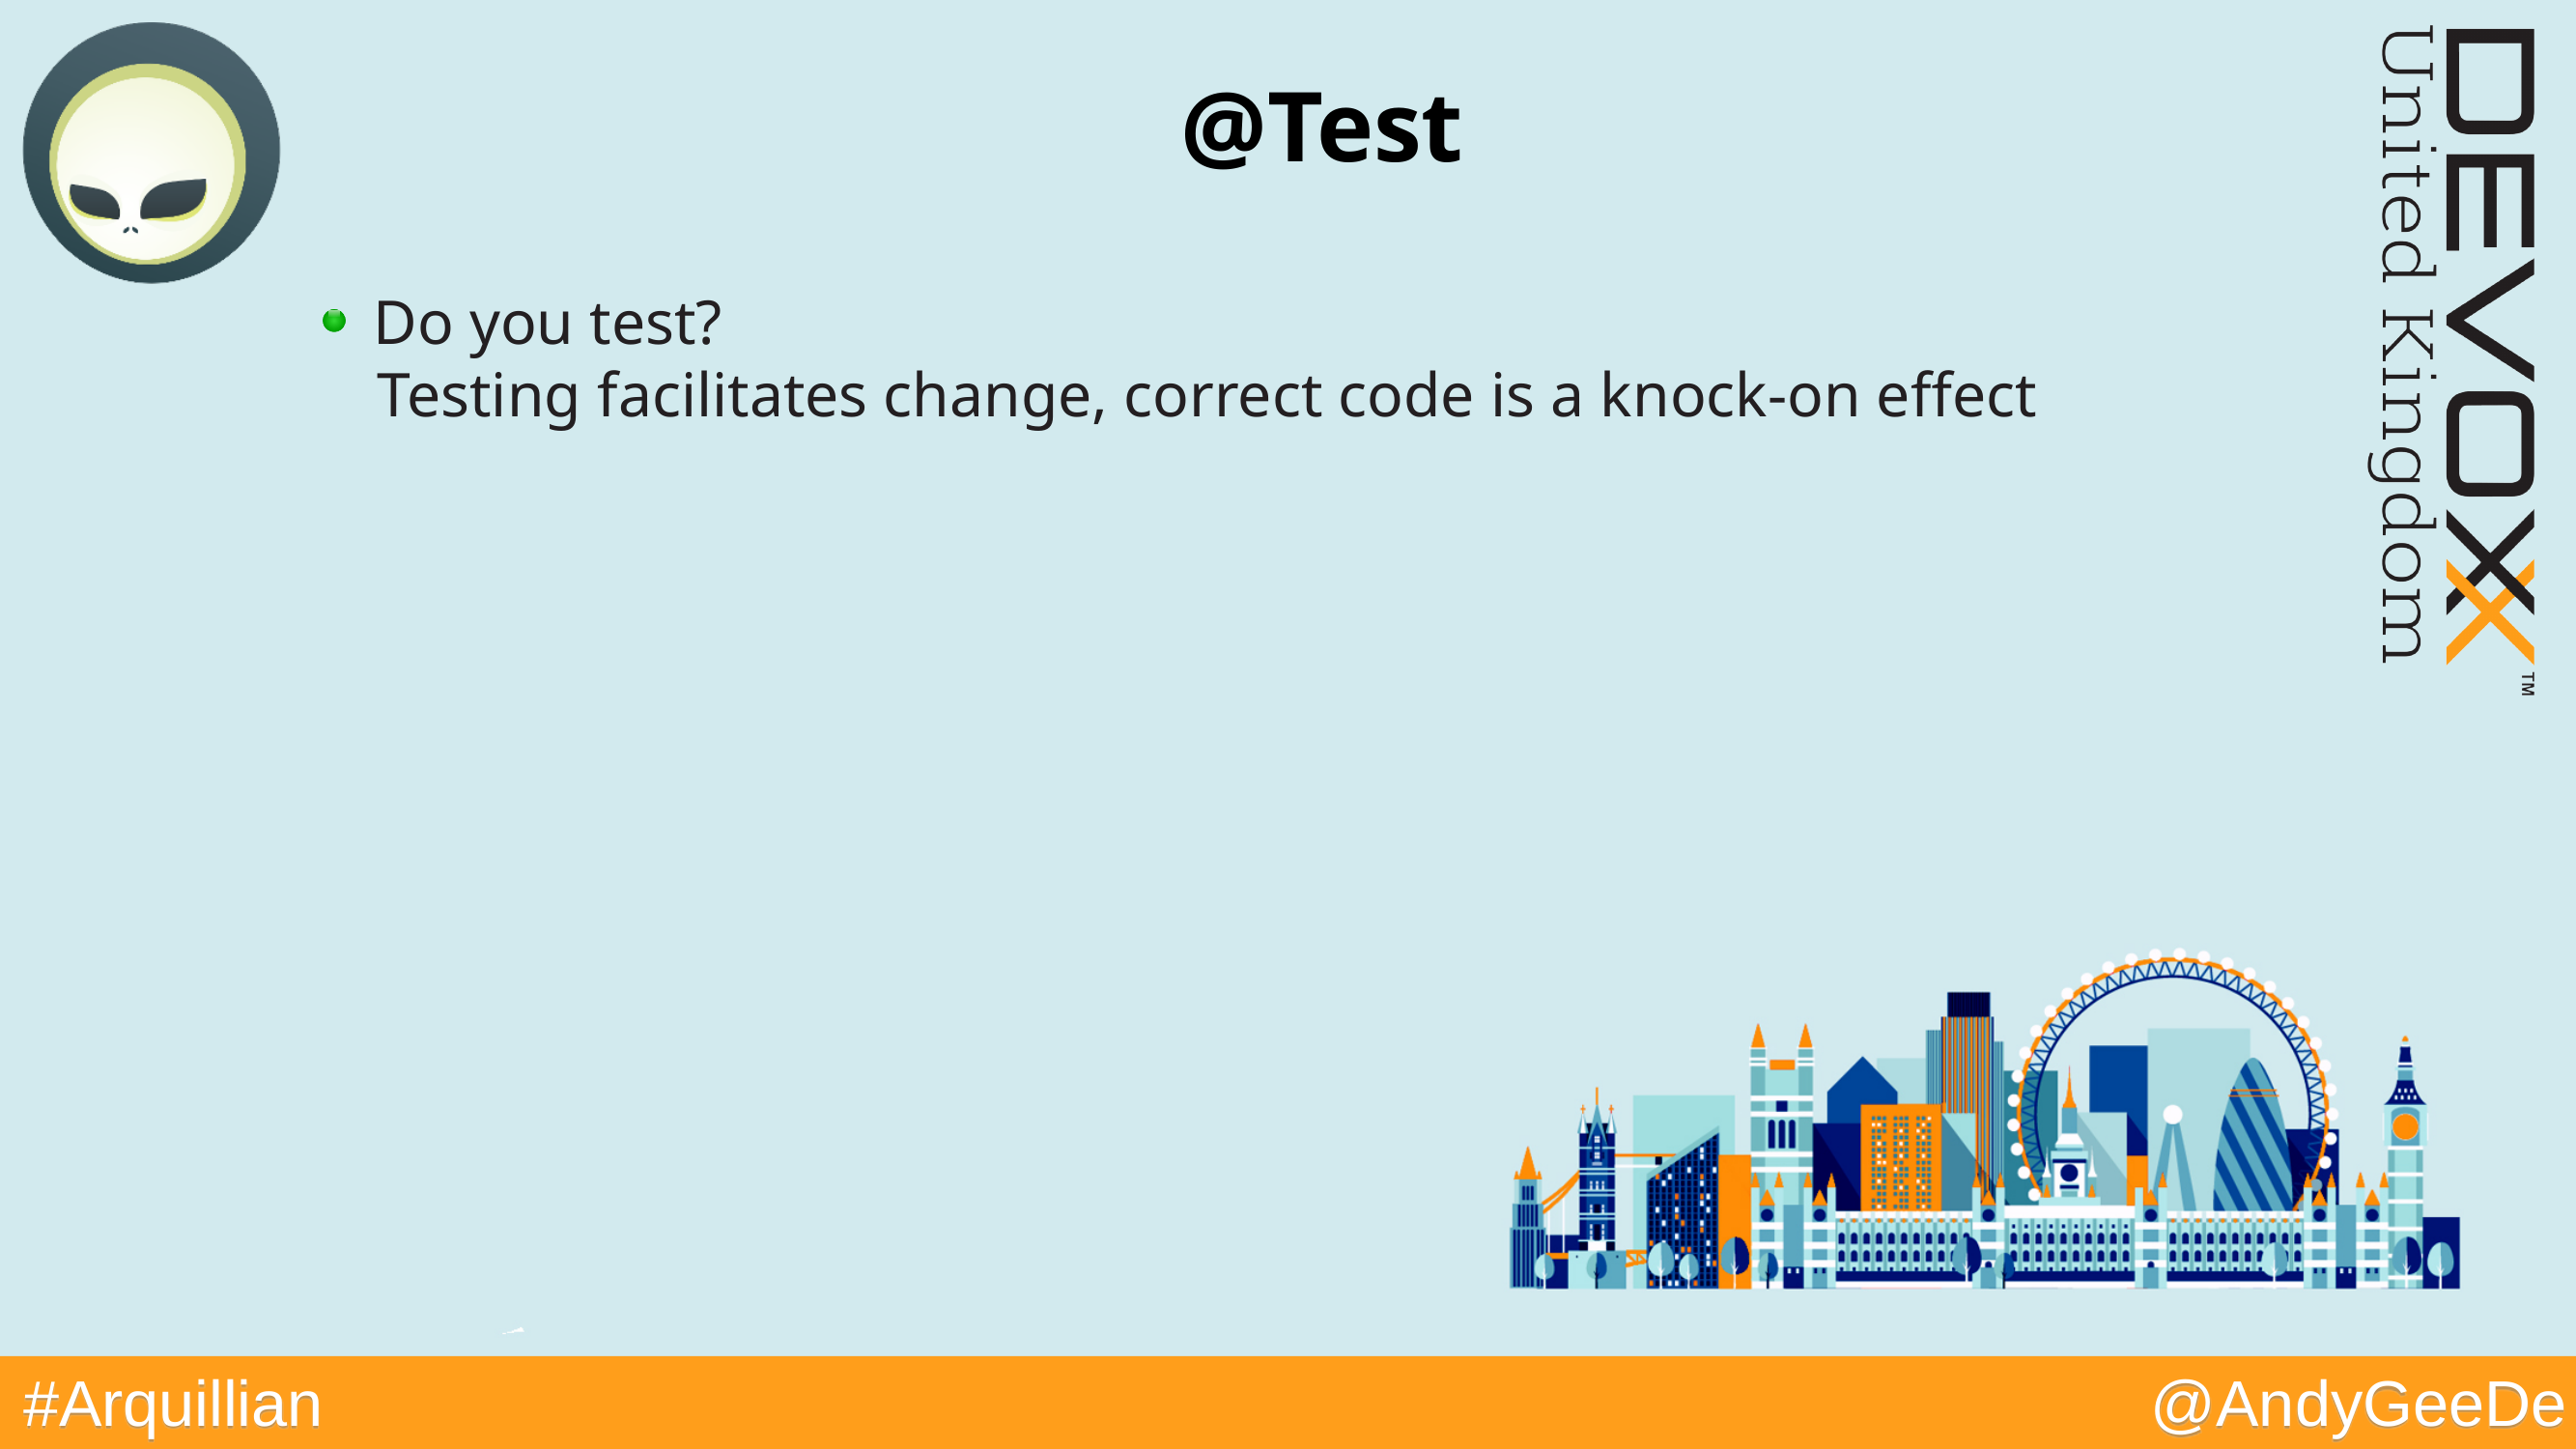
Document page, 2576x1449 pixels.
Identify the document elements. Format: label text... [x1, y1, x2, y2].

list Do you test? Testing facilitates change, correct code is a knock-on effect [304, 284, 2394, 1229]
picture [0, 0, 2576, 1355]
title @Test [197, 58, 2448, 243]
